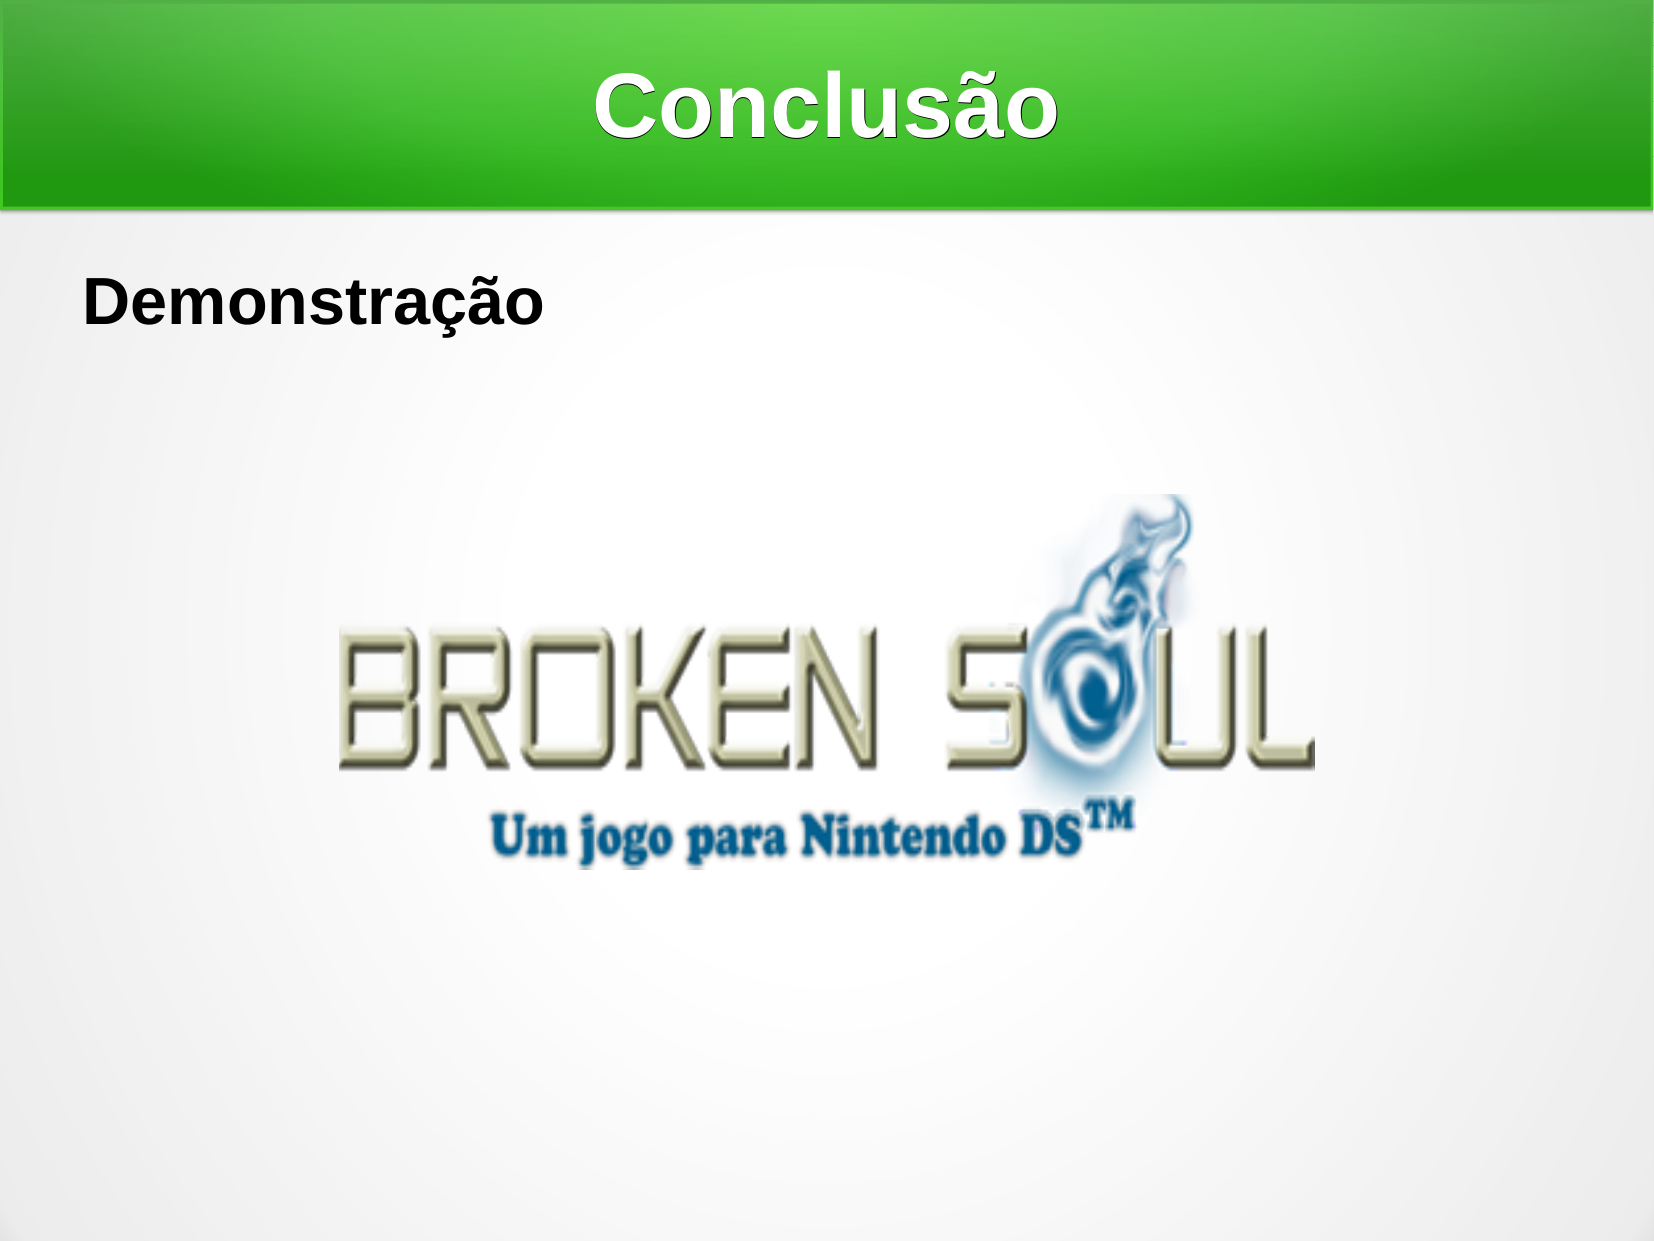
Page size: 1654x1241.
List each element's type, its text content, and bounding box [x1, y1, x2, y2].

list Demonstração [82, 257, 1571, 978]
picture [339, 494, 1315, 871]
title Conclusão [82, 35, 1571, 178]
